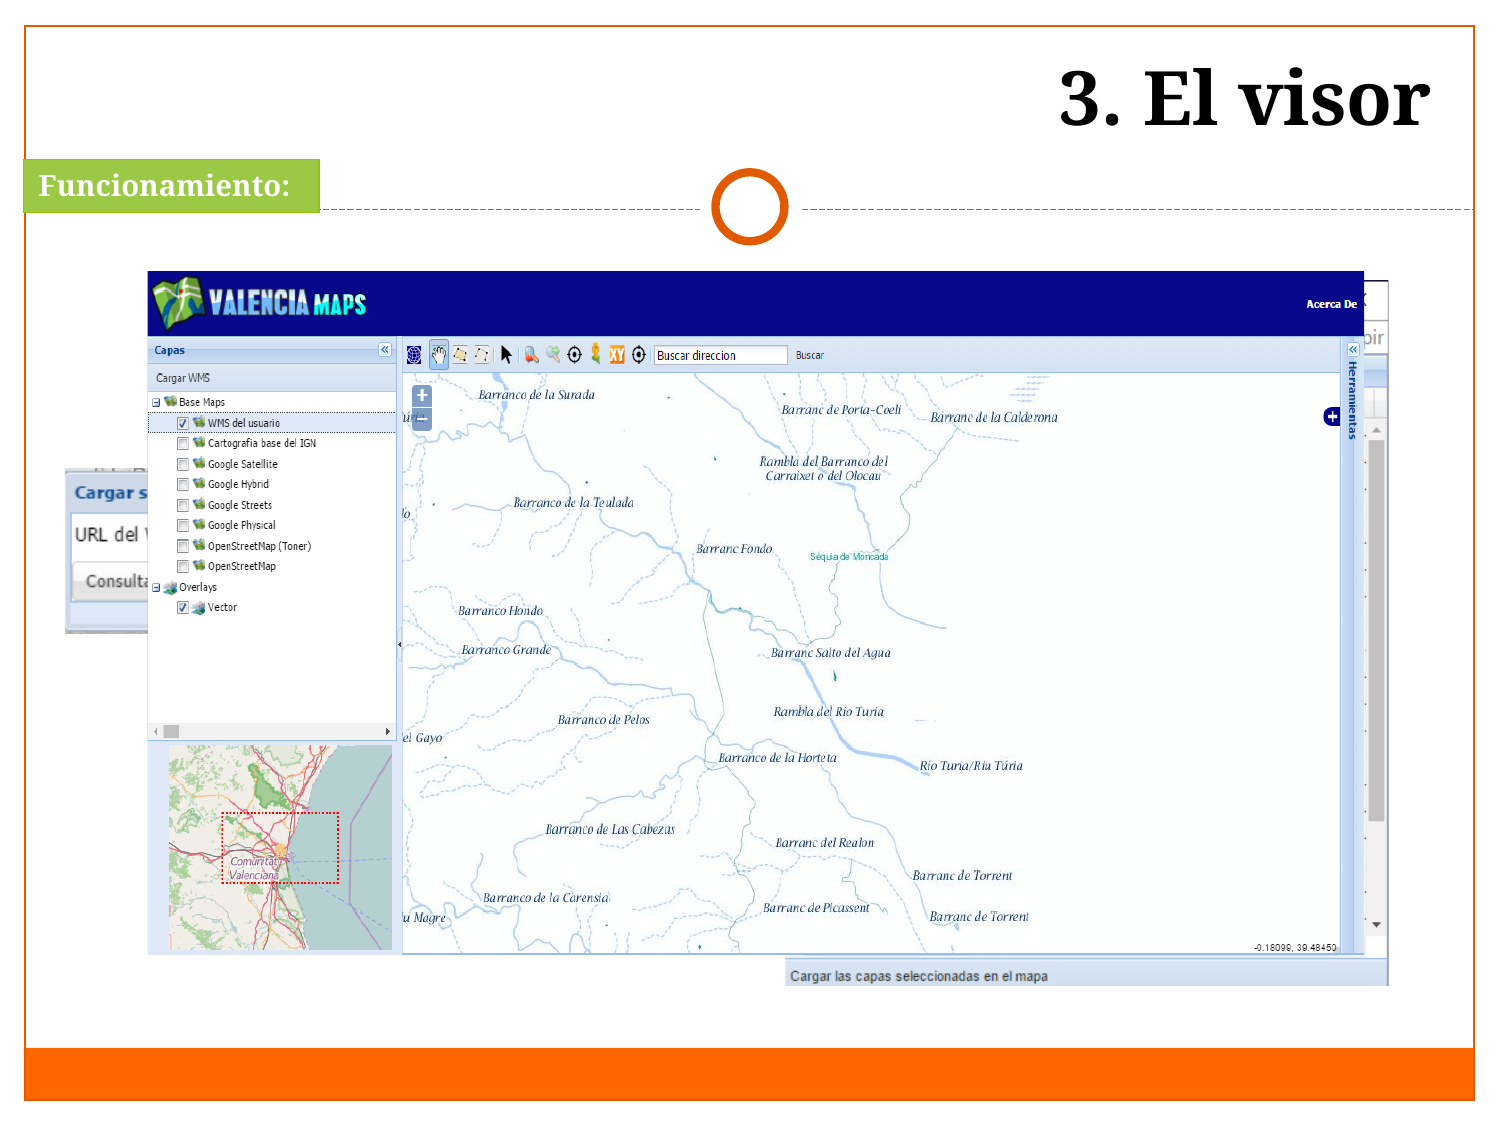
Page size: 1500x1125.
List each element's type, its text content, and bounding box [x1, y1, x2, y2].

text_box 3. El visor [726, 42, 1447, 148]
picture [64, 271, 1389, 986]
text_box Funcionamiento: [23, 159, 319, 213]
